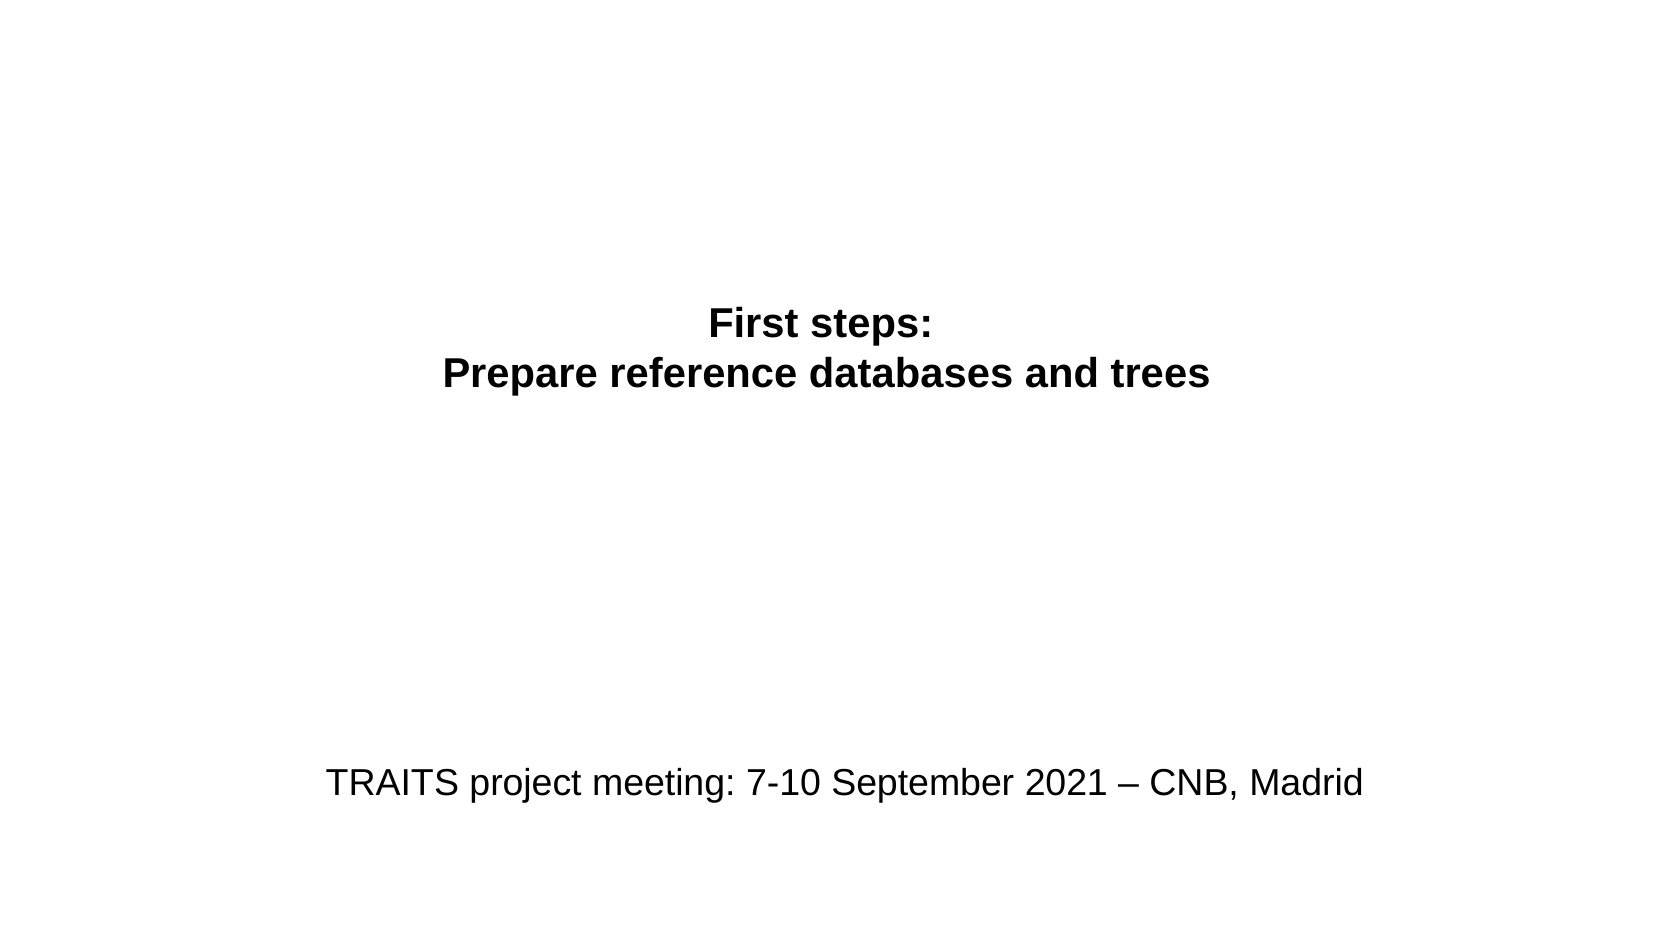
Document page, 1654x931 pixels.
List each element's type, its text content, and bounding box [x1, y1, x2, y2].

text_box TRAITS project meeting: 7-10 September 2021 – CNB, Madrid [262, 750, 1427, 812]
text_box First steps: Prepare reference databases and trees [163, 238, 1491, 405]
